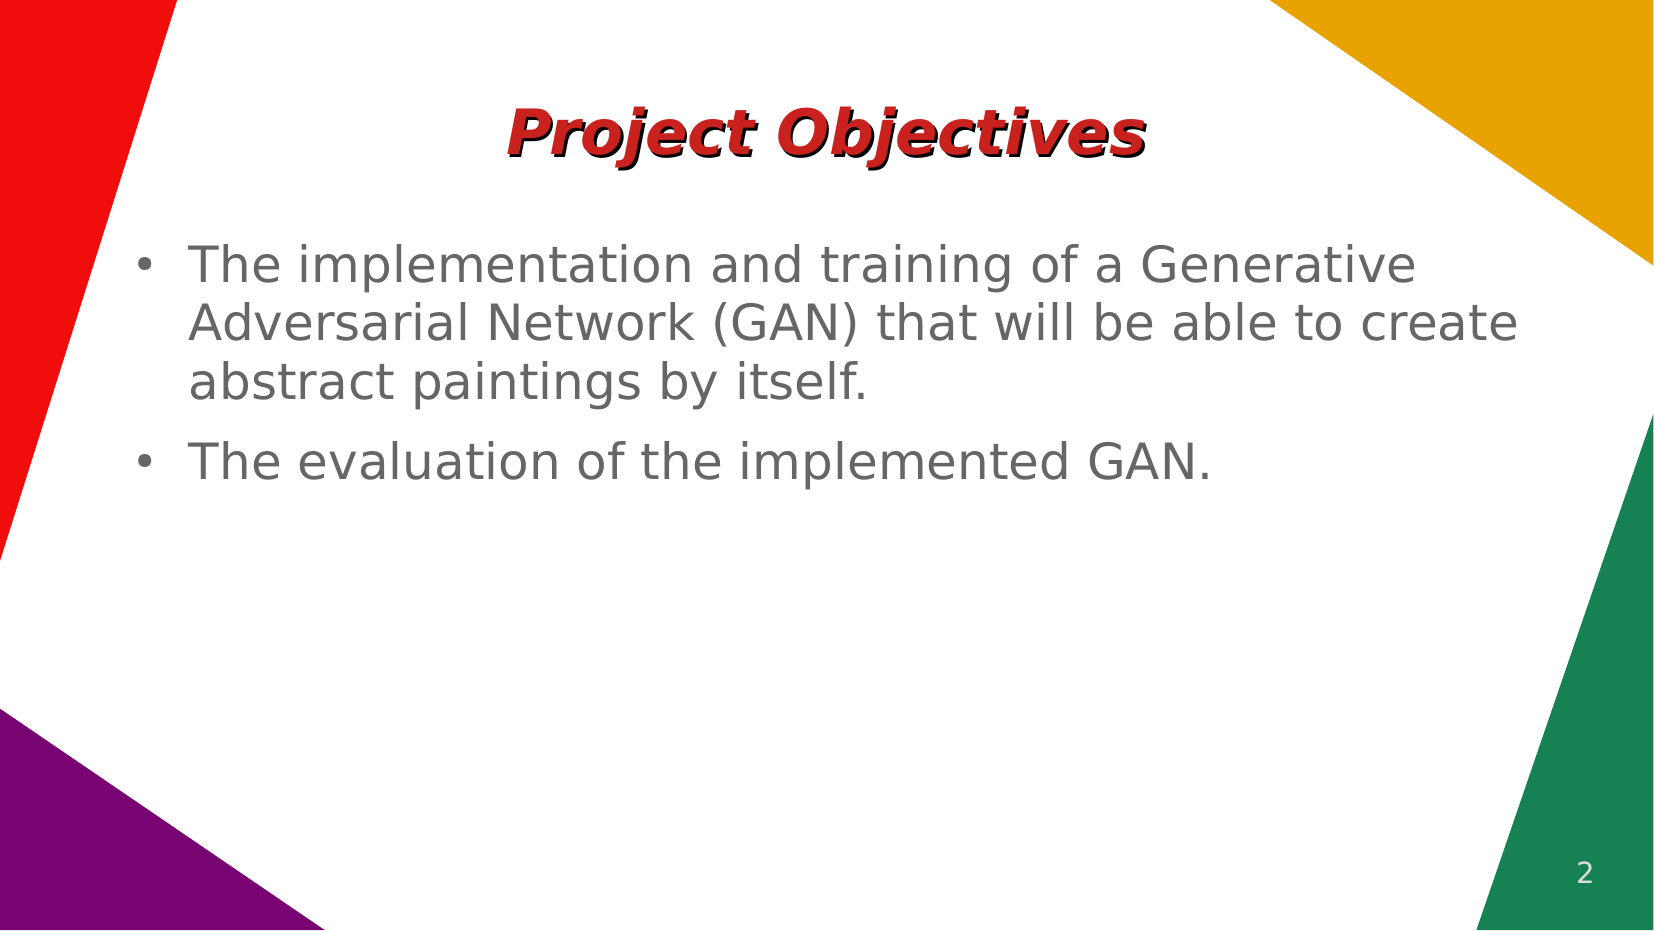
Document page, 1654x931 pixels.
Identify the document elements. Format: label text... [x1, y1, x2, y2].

list The implementation and training of a Generative Adversarial Network (GAN) that will be able to create abstract paintings by itself. The evaluation of the implemented GAN. [118, 236, 1536, 827]
title Project Objectives [118, 59, 1536, 207]
